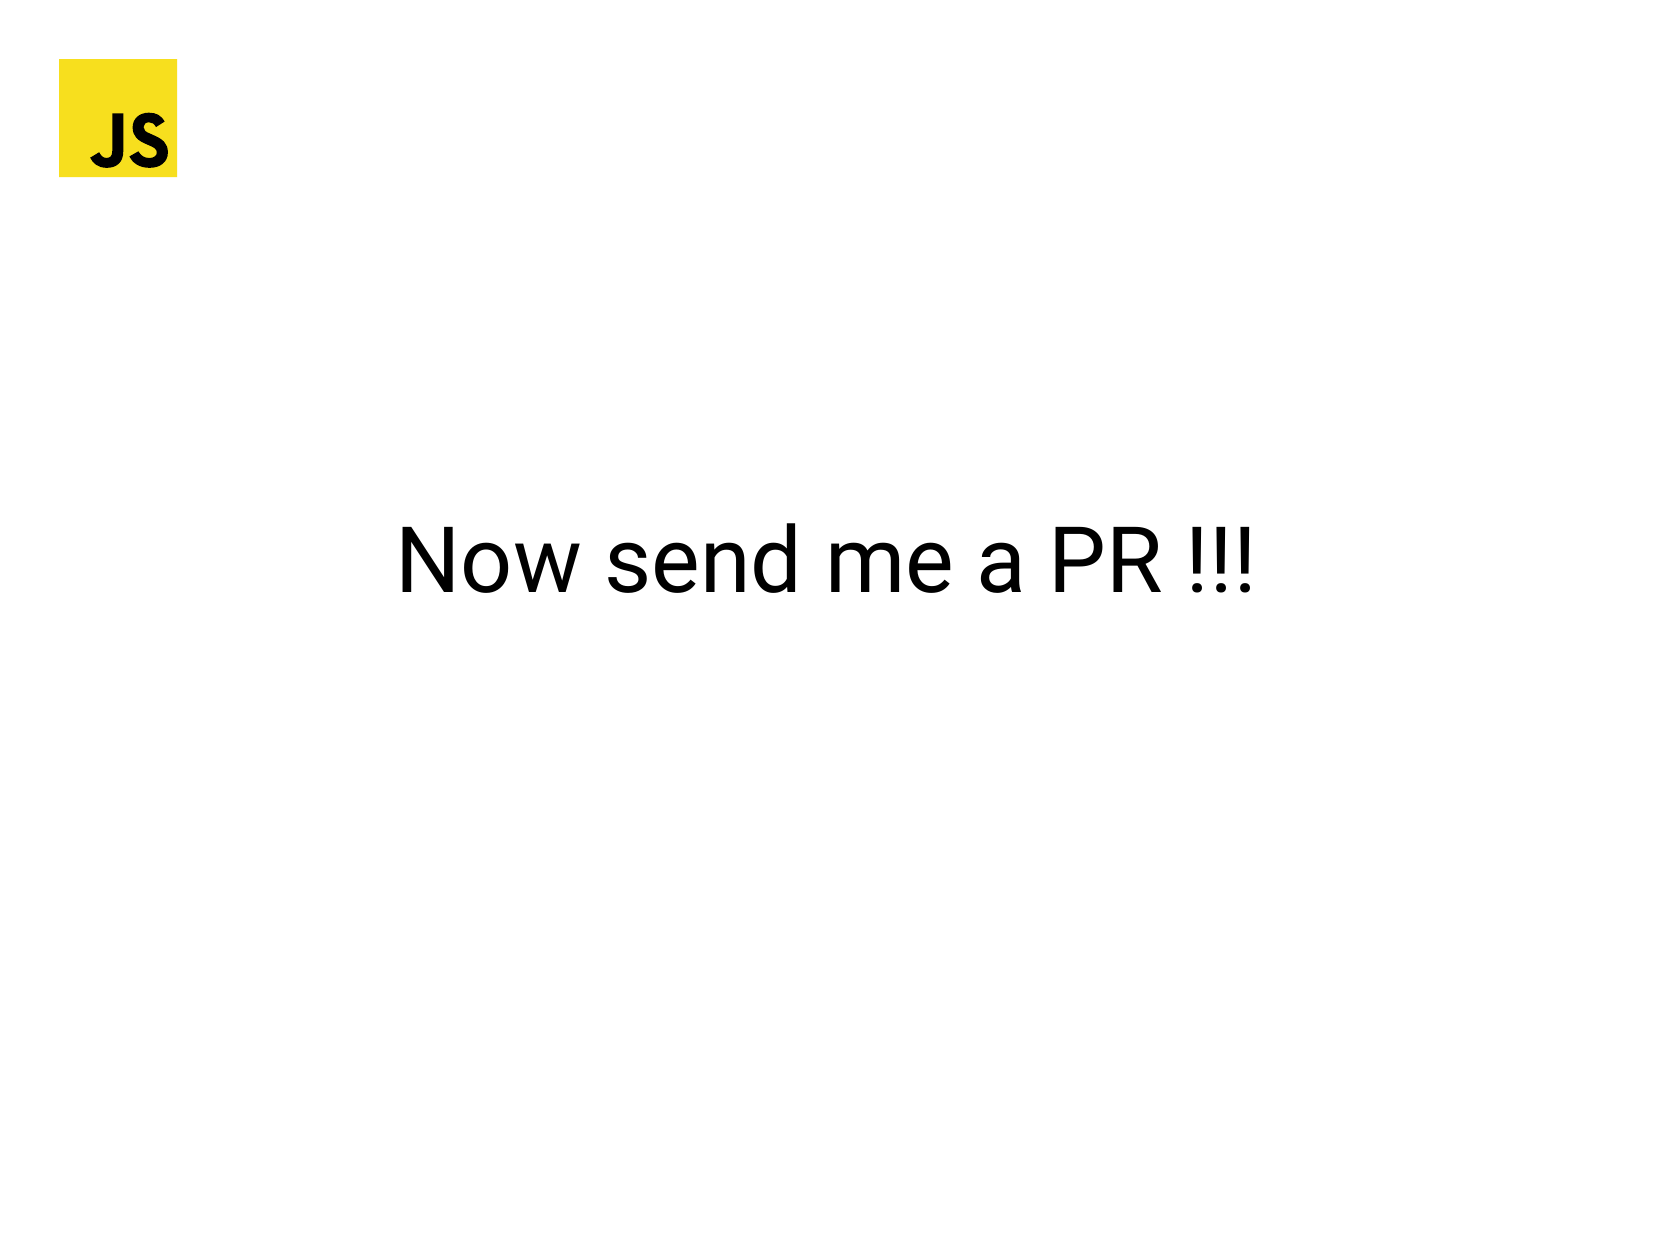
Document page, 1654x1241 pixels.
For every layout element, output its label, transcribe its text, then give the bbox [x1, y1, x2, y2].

list Now send me a PR !!! [82, 507, 1571, 956]
